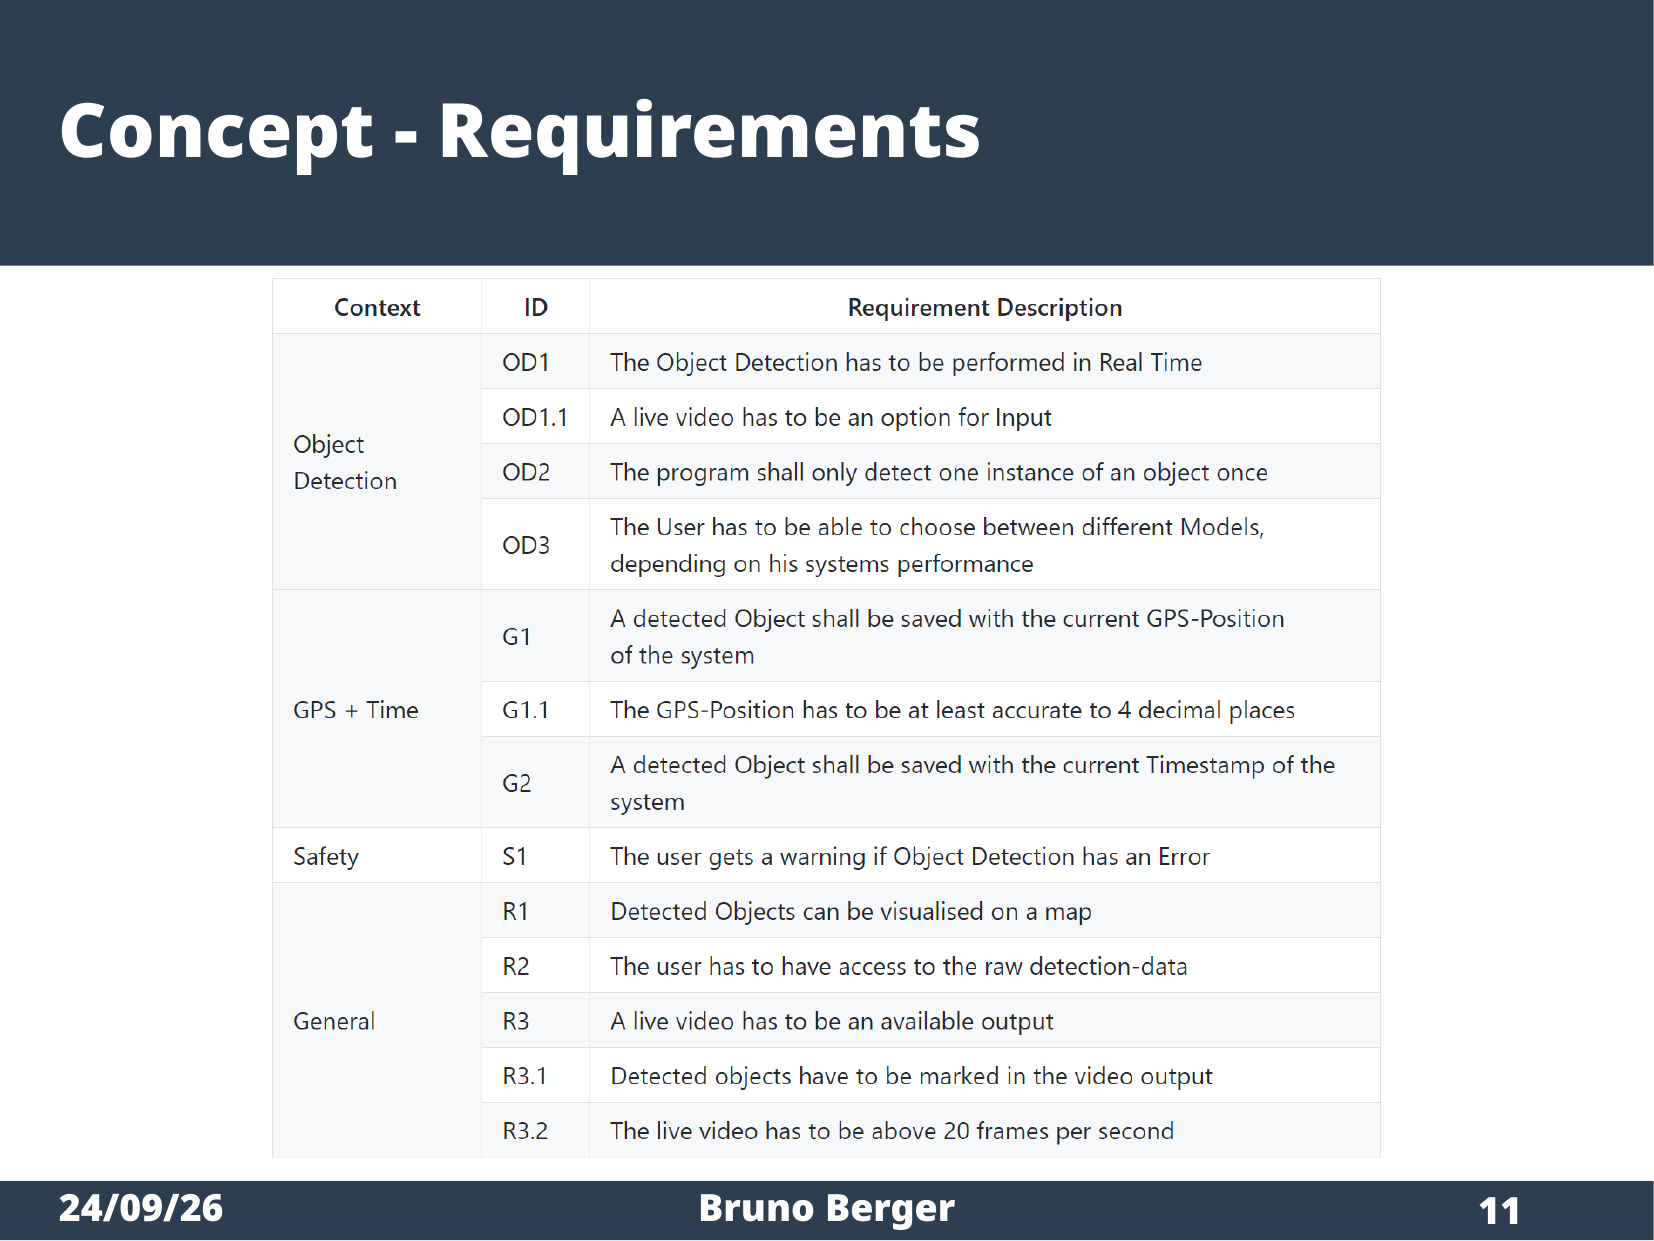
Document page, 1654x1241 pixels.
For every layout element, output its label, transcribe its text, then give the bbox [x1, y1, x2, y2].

picture [271, 277, 1382, 1158]
title Concept - Requirements [59, 49, 1595, 207]
